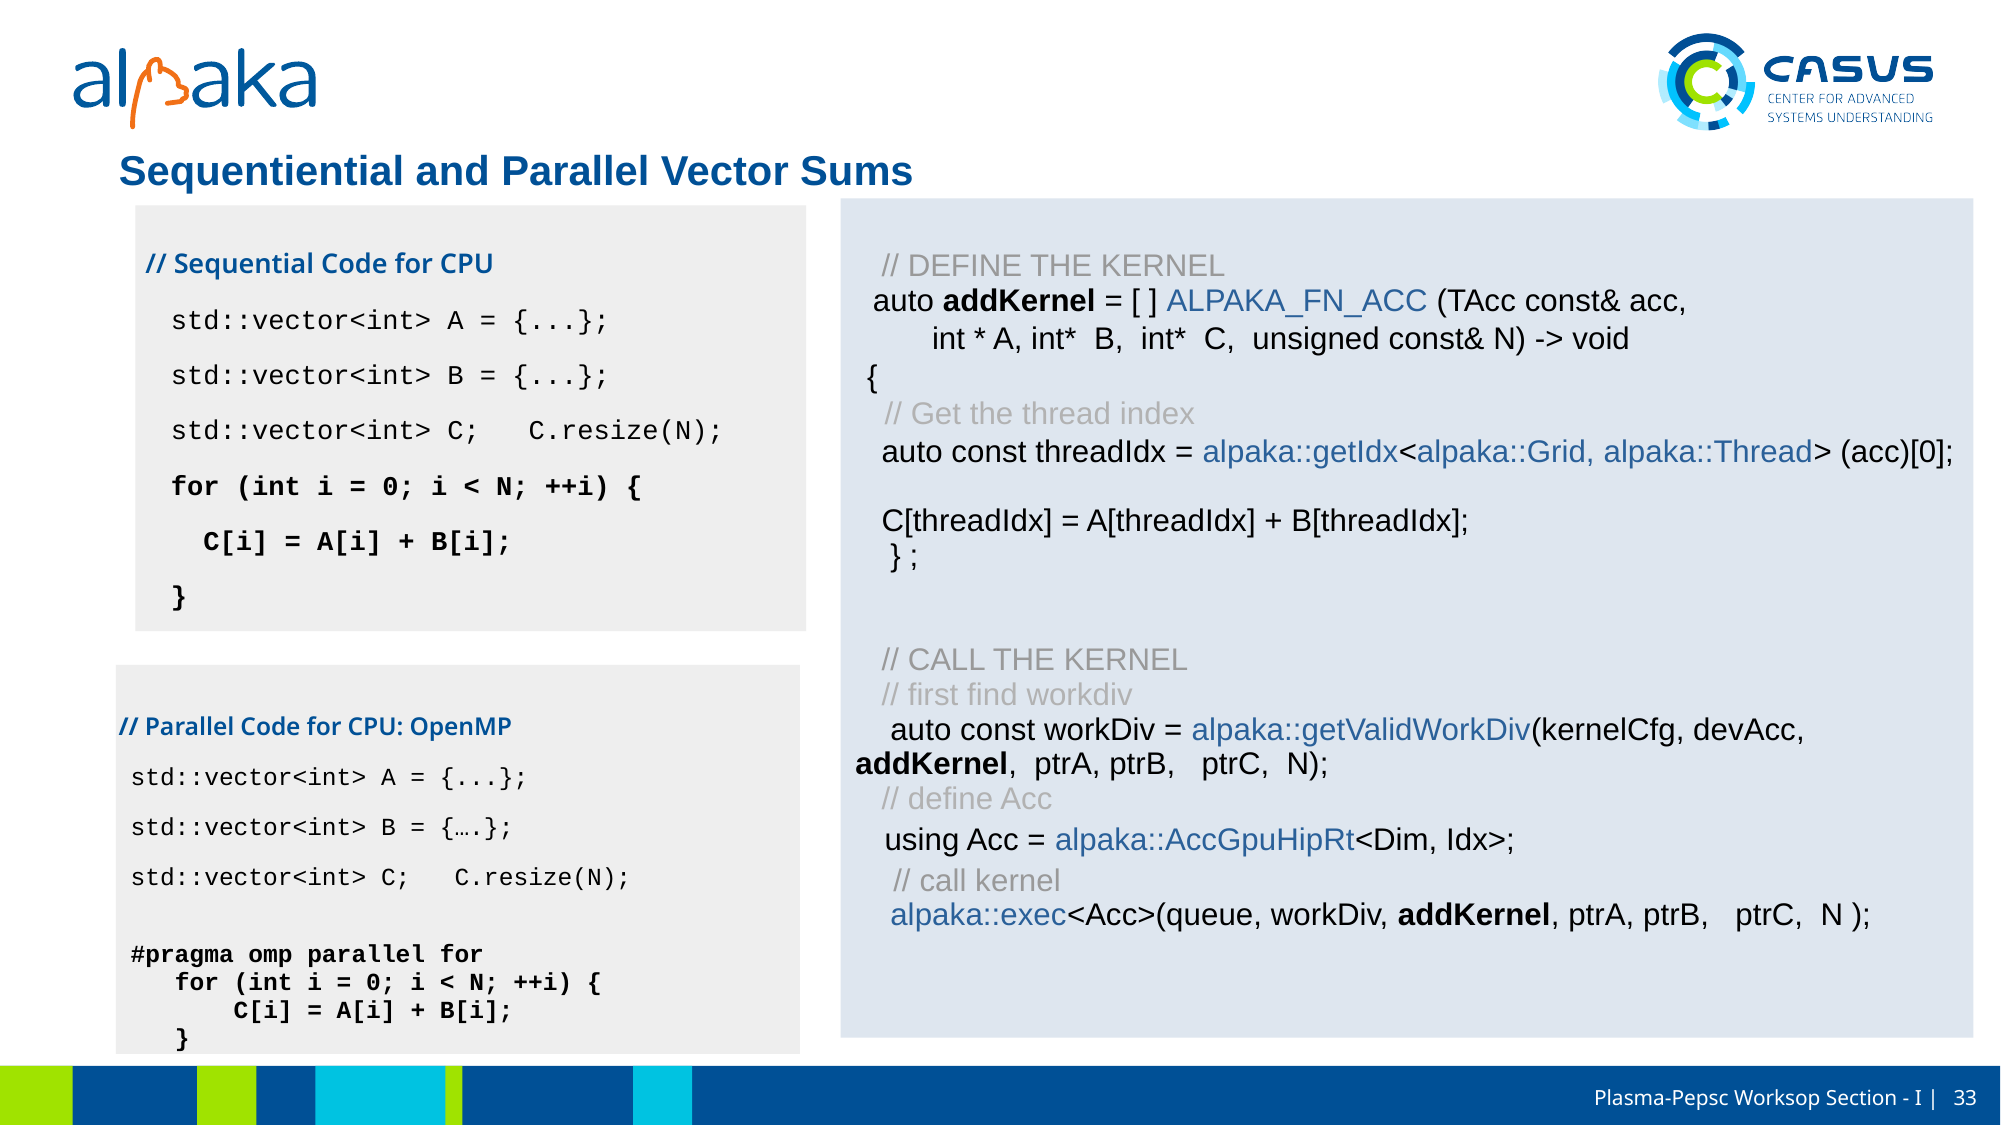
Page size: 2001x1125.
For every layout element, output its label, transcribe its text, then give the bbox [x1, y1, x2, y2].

picture [72, 47, 317, 130]
text_box // DEFINE THE KERNEL auto addKernel = [ ] ALPAKA_FN_ACC (TAcc const& acc, int * A, int* B, int* C, unsigned const& N) -> void { // Get the thread index auto const threadIdx = alpaka::getIdx<alpaka::Grid, alpaka::Thread> (acc)[0]; C[threadIdx] = A[threadIdx] + B[threadIdx]; } ; // CALL THE KERNEL // first find workdiv auto const workDiv = alpaka::getValidWorkDiv(kernelCfg, devAcc, addKernel, ptrA, ptrB, ptrC, N); // define Acc using Acc = alpaka::AccGpuHipRt<Dim, Idx>; // call kernel alpaka::exec<Acc>(queue, workDiv, addKernel, ptrA, ptrB, ptrC, N ); [840, 198, 1974, 1038]
text_box Sequentiential and Parallel Vector Sums [104, 140, 1038, 238]
list // Parallel Code for CPU: OpenMP std::vector<int> A = {...}; std::vector<int> B = {….}; std::vector<int> C; C.resize(N); #pragma omp parallel for for (int i = 0; i < N; ++i) { C[i] = A[i] + B[i]; } [115, 664, 800, 1054]
list // Sequential Code for CPU std::vector<int> A = {...}; std::vector<int> B = {...}; std::vector<int> C; C.resize(N); for (int i = 0; i < N; ++i) { C[i] = A[i] + B[i]; } [135, 238, 807, 632]
picture [1658, 33, 1933, 131]
